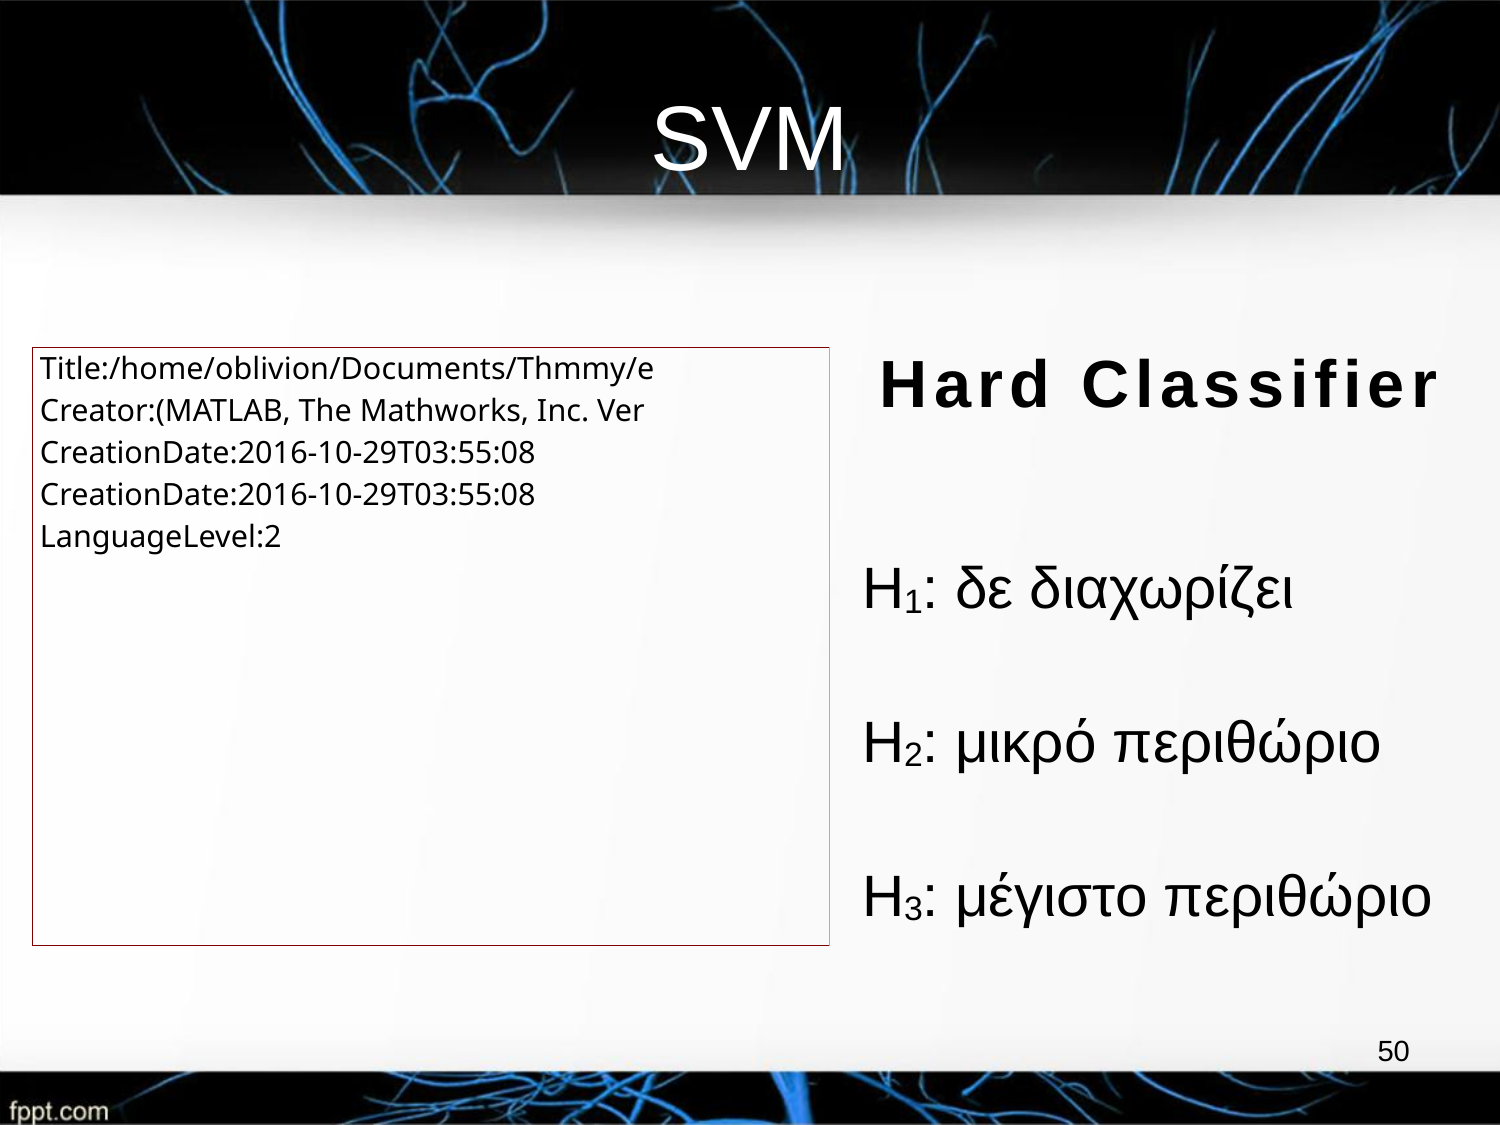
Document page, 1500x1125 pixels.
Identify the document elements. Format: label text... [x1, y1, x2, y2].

title SVM [75, 45, 1425, 233]
picture [0, 0, 1500, 1125]
list Hard Classifier [862, 236, 1456, 532]
list Η1: δε διαχωρίζει Η2: μικρό περιθώριο Η3: μέγιστο περιθώριο [862, 532, 1456, 1048]
